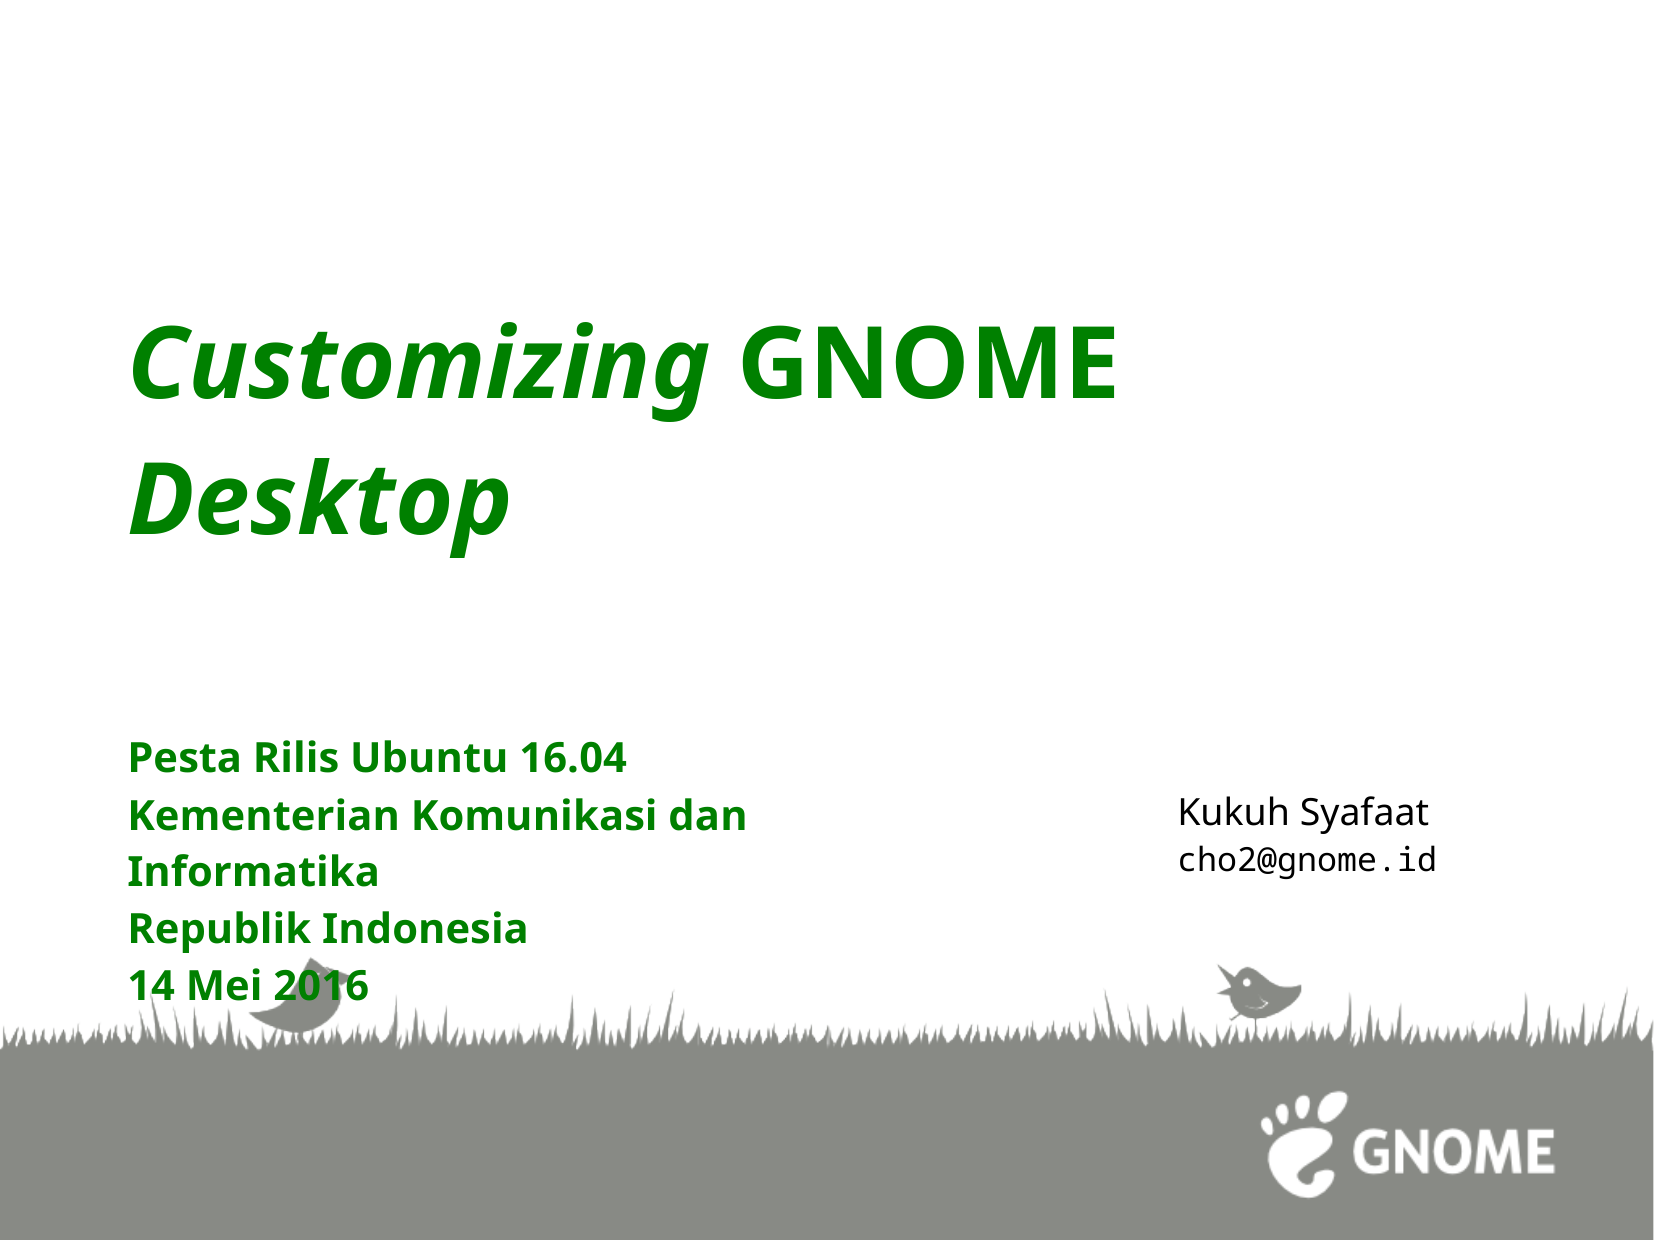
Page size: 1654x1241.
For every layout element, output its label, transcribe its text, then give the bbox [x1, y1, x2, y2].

text_box Pesta Rilis Ubuntu 16.04 Kementerian Komunikasi dan Informatika Republik Indonesia 14 Mei 2016 [112, 720, 945, 999]
text_box Kukuh Syafaat cho2@gnome.id [1162, 777, 1651, 928]
text_box Customizing GNOME Desktop [112, 283, 1351, 634]
picture [0, 0, 1654, 1241]
